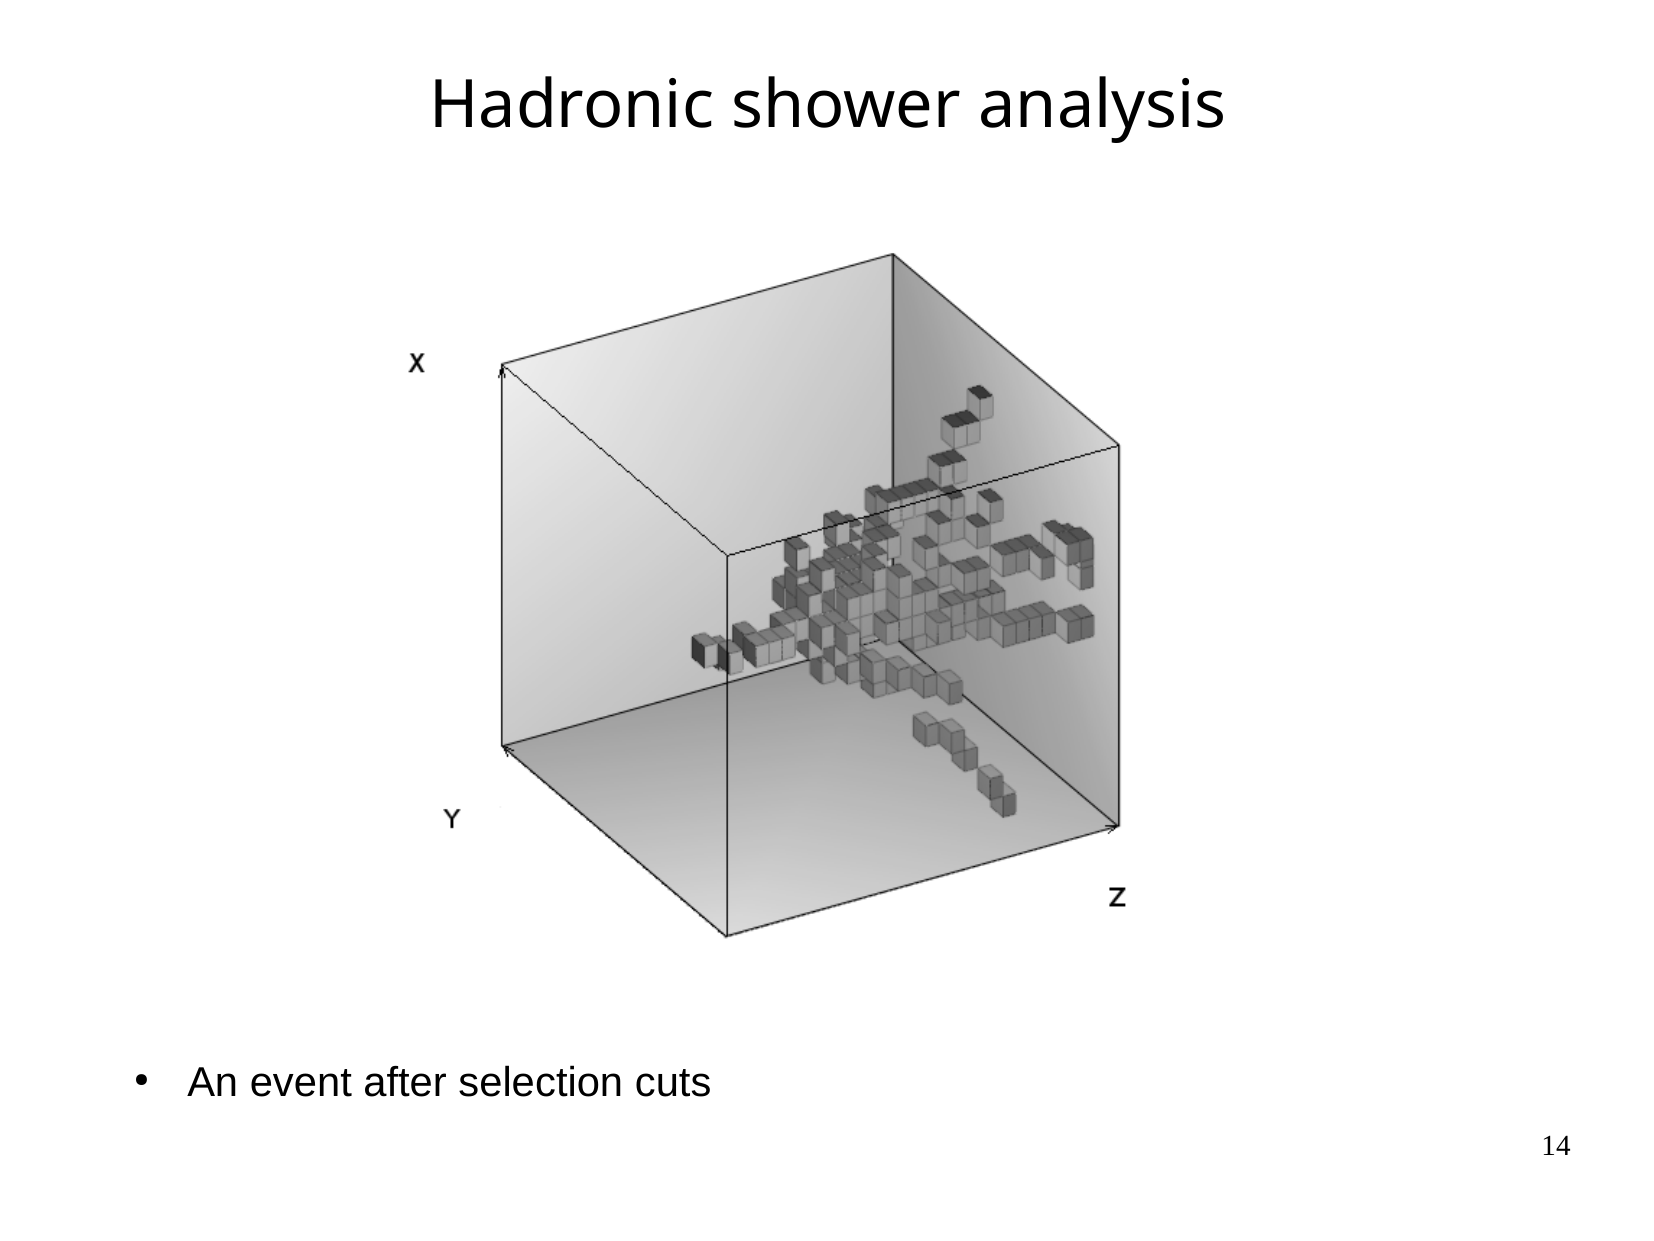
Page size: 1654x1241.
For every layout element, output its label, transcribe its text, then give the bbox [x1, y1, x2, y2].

picture [390, 236, 1166, 1001]
list An event after selection cuts [116, 1058, 1246, 1212]
title Hadronic shower analysis [85, 28, 1571, 174]
